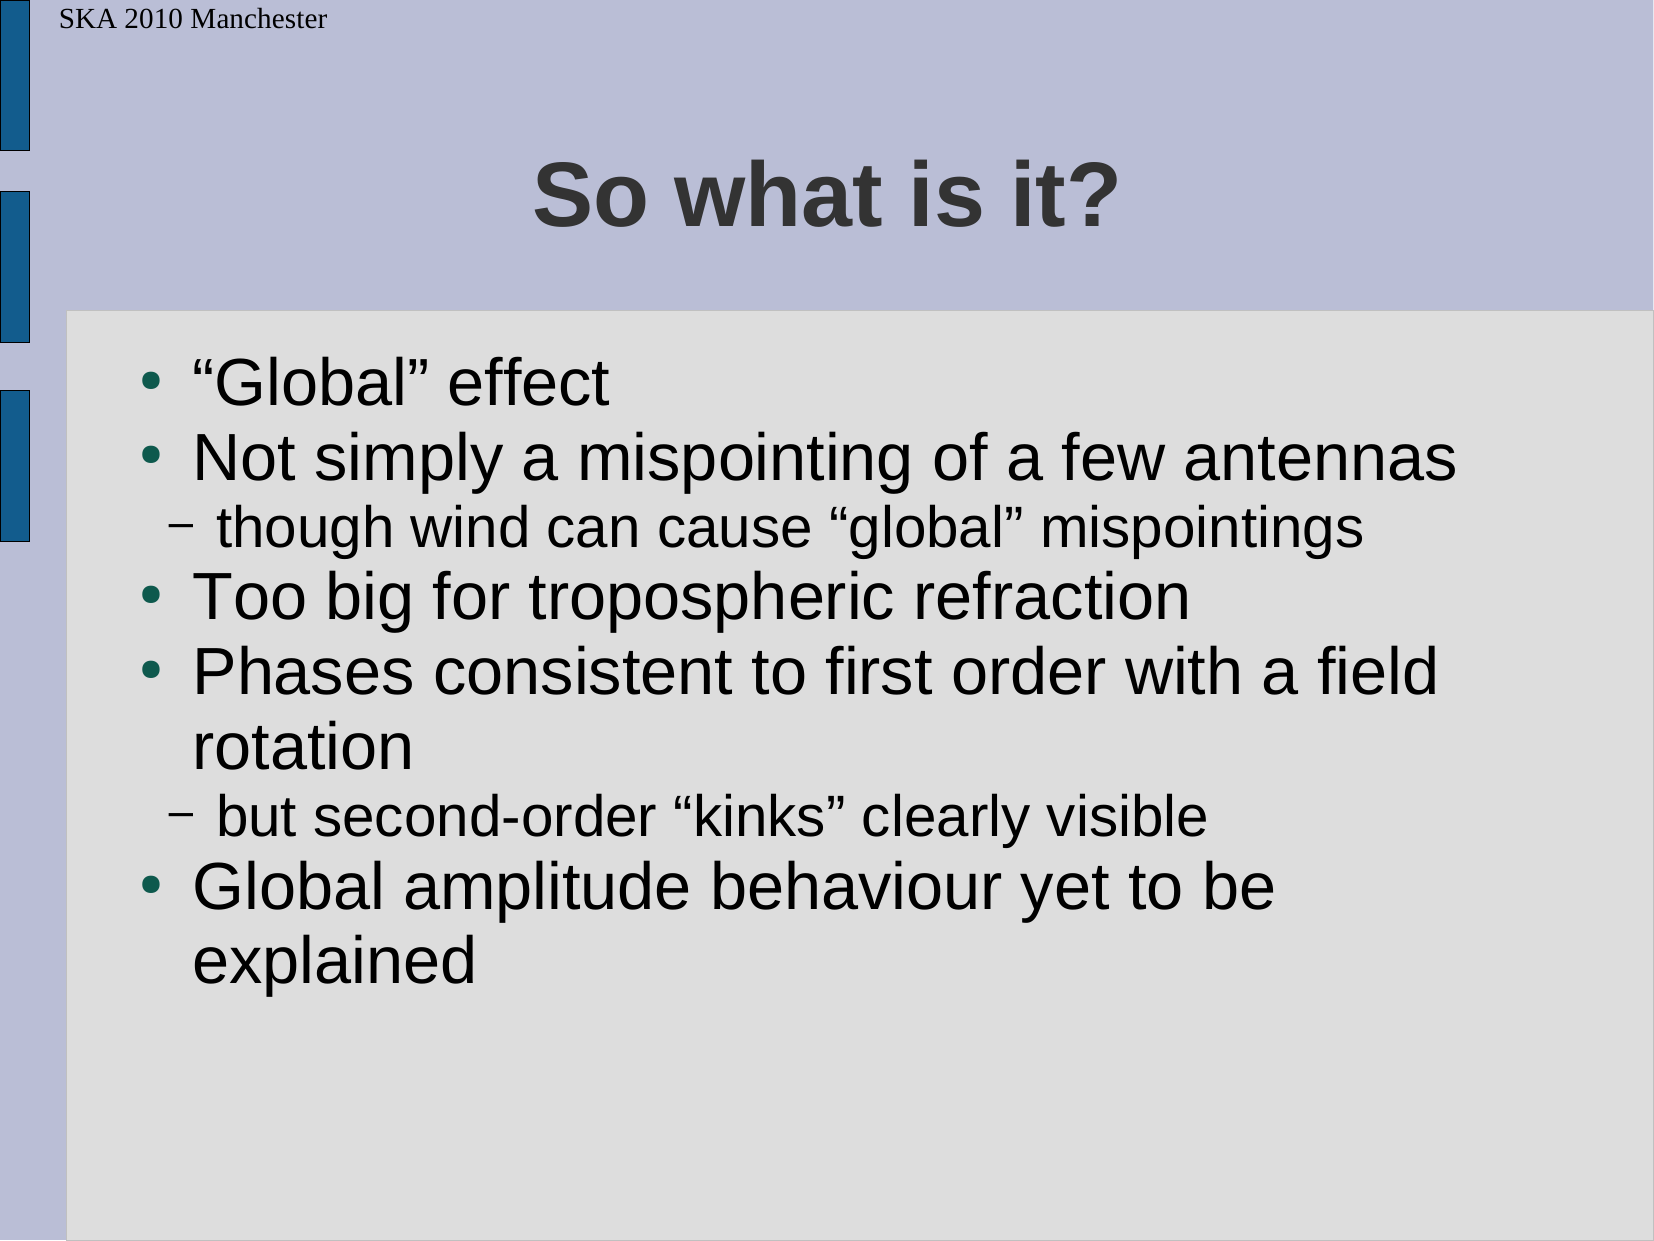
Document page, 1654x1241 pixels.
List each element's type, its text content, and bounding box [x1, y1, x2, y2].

title So what is it? [121, 98, 1534, 291]
list “Global” effect Not simply a mispointing of a few antennas though wind can cause “global” mispointings Too big for tropospheric refraction Phases consistent to first order with a field rotation but second-order “kinks” clearly visible Global amplitude behaviour yet to be explained [121, 344, 1534, 1149]
